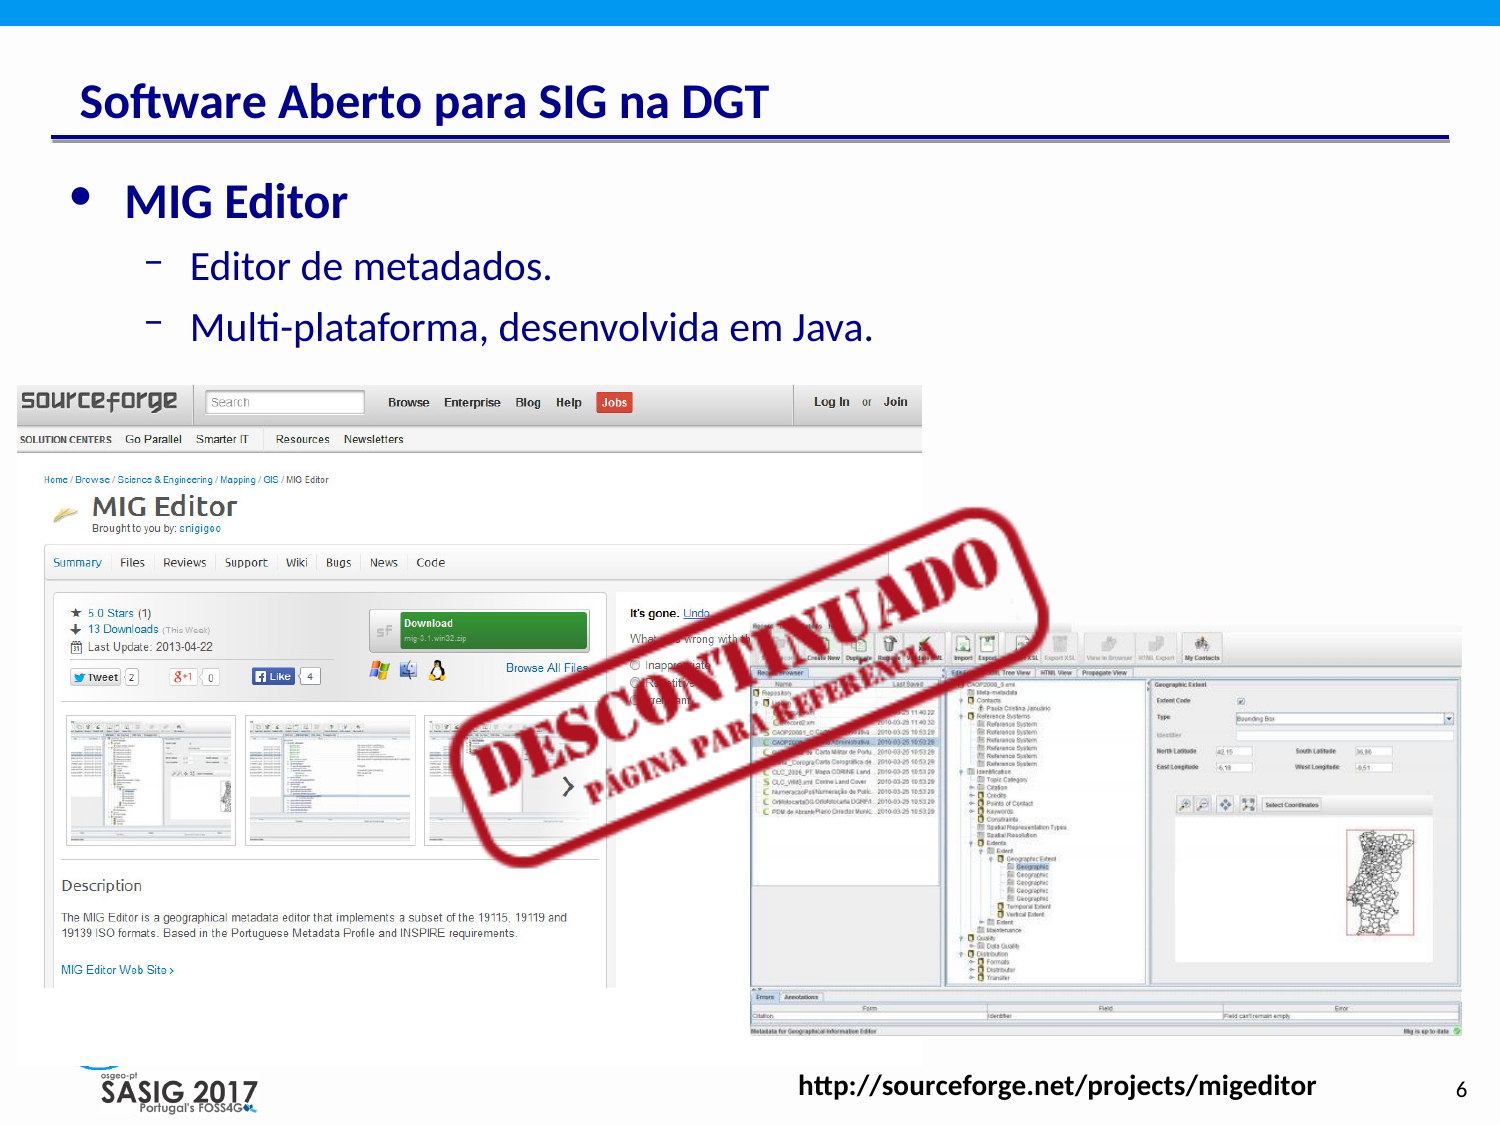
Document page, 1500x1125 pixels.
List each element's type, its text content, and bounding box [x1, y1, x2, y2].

list MIG Editor Editor de metadados. Multi-plataforma, desenvolvida em Java. [53, 160, 1447, 621]
picture [0, 0, 1500, 1125]
text_box Software Aberto para SIG na DGT [64, 42, 1146, 137]
text_box http://sourceforge.net/projects/migeditor [783, 1058, 1333, 1109]
text_box <number> [1333, 1066, 1483, 1107]
